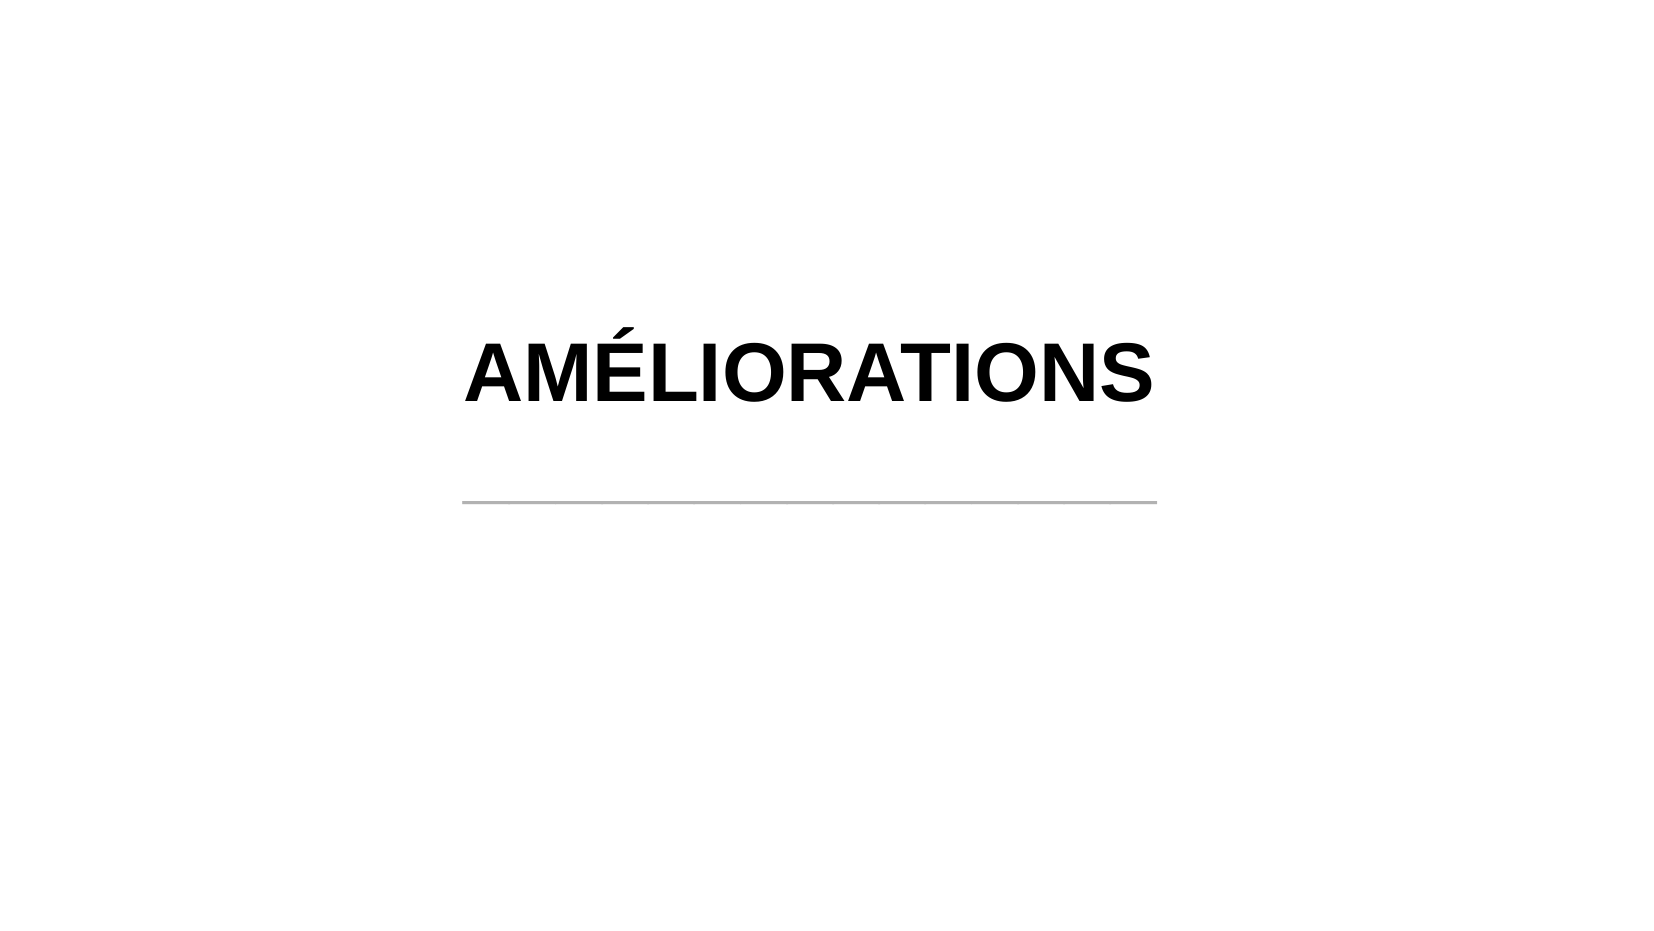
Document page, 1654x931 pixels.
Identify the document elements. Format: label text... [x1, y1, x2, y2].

text_box AMÉLIORATIONS _______________ [448, 318, 1241, 520]
